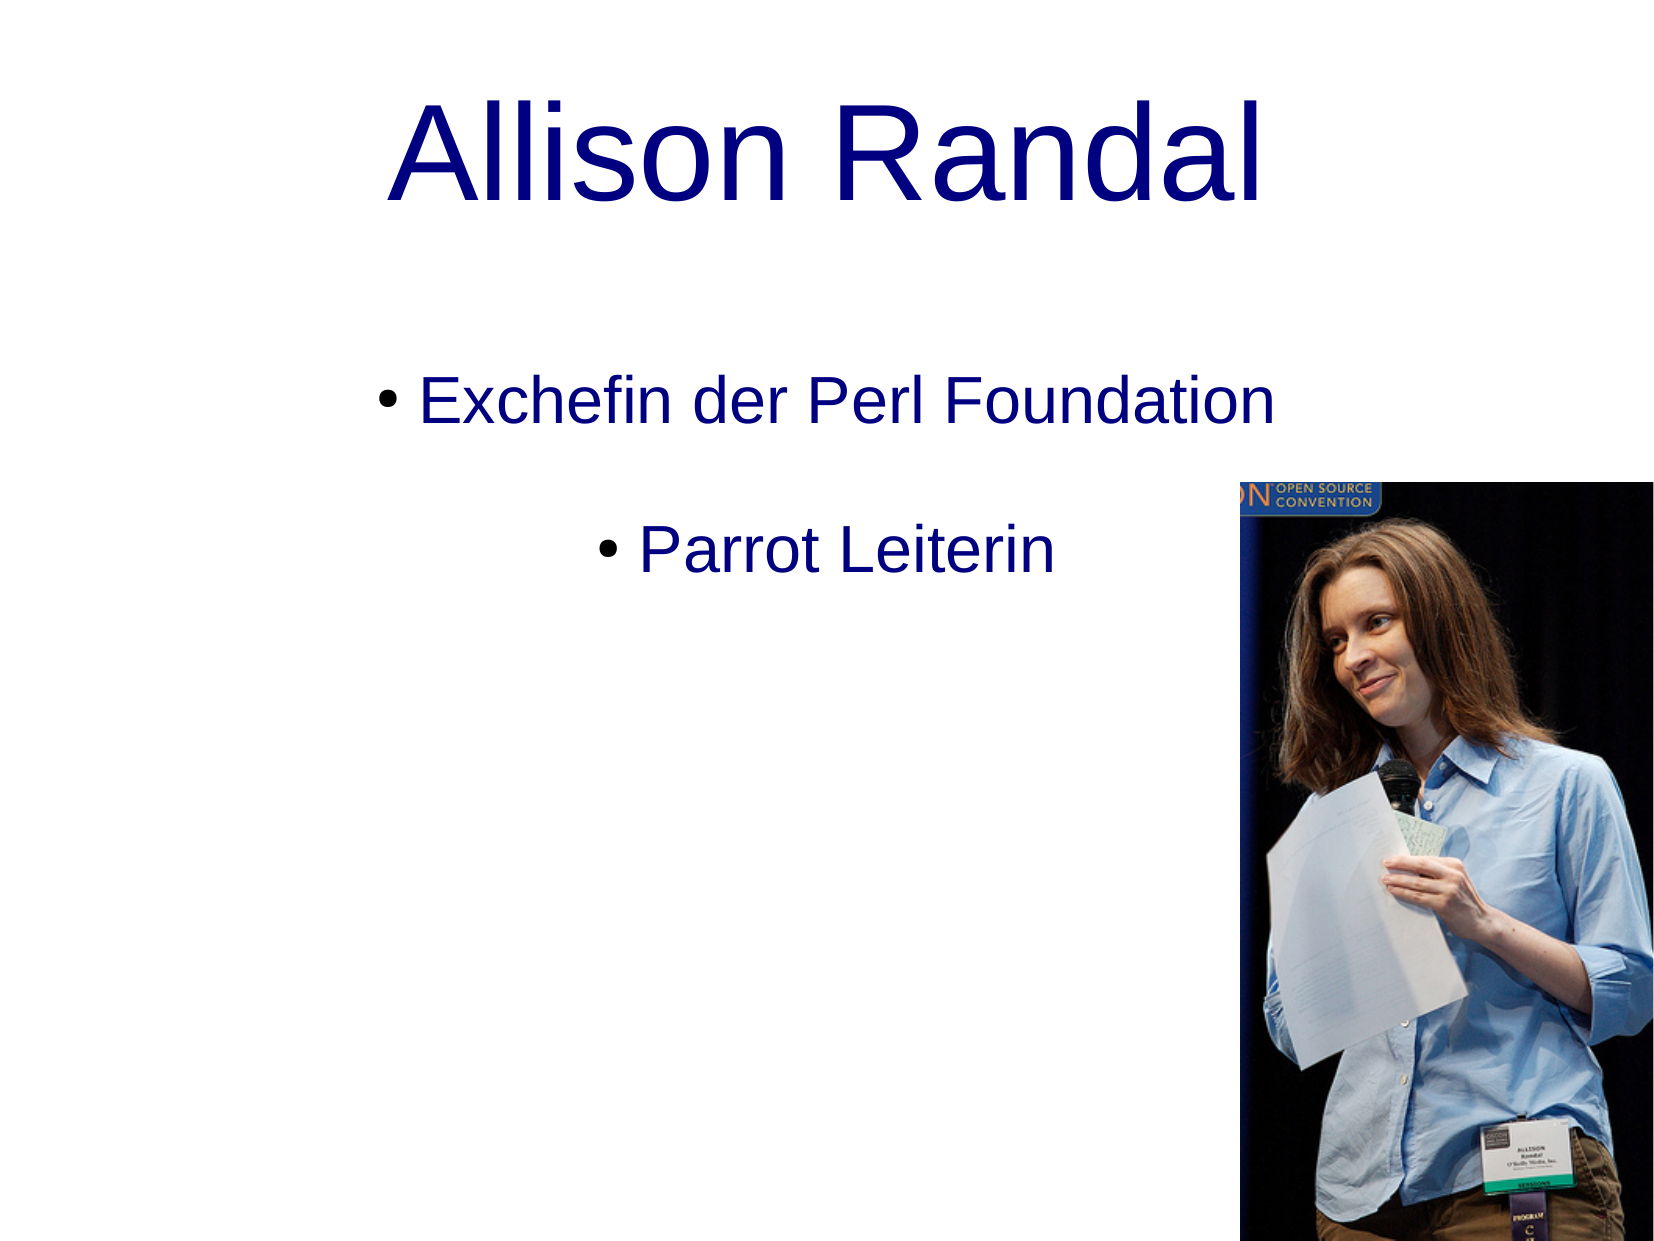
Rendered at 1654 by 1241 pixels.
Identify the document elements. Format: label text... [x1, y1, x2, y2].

picture [1240, 482, 1654, 1241]
title Allison Randal [82, 49, 1571, 257]
subtitle Exchefin der Perl Foundation Parrot Leiterin [82, 290, 1571, 1109]
